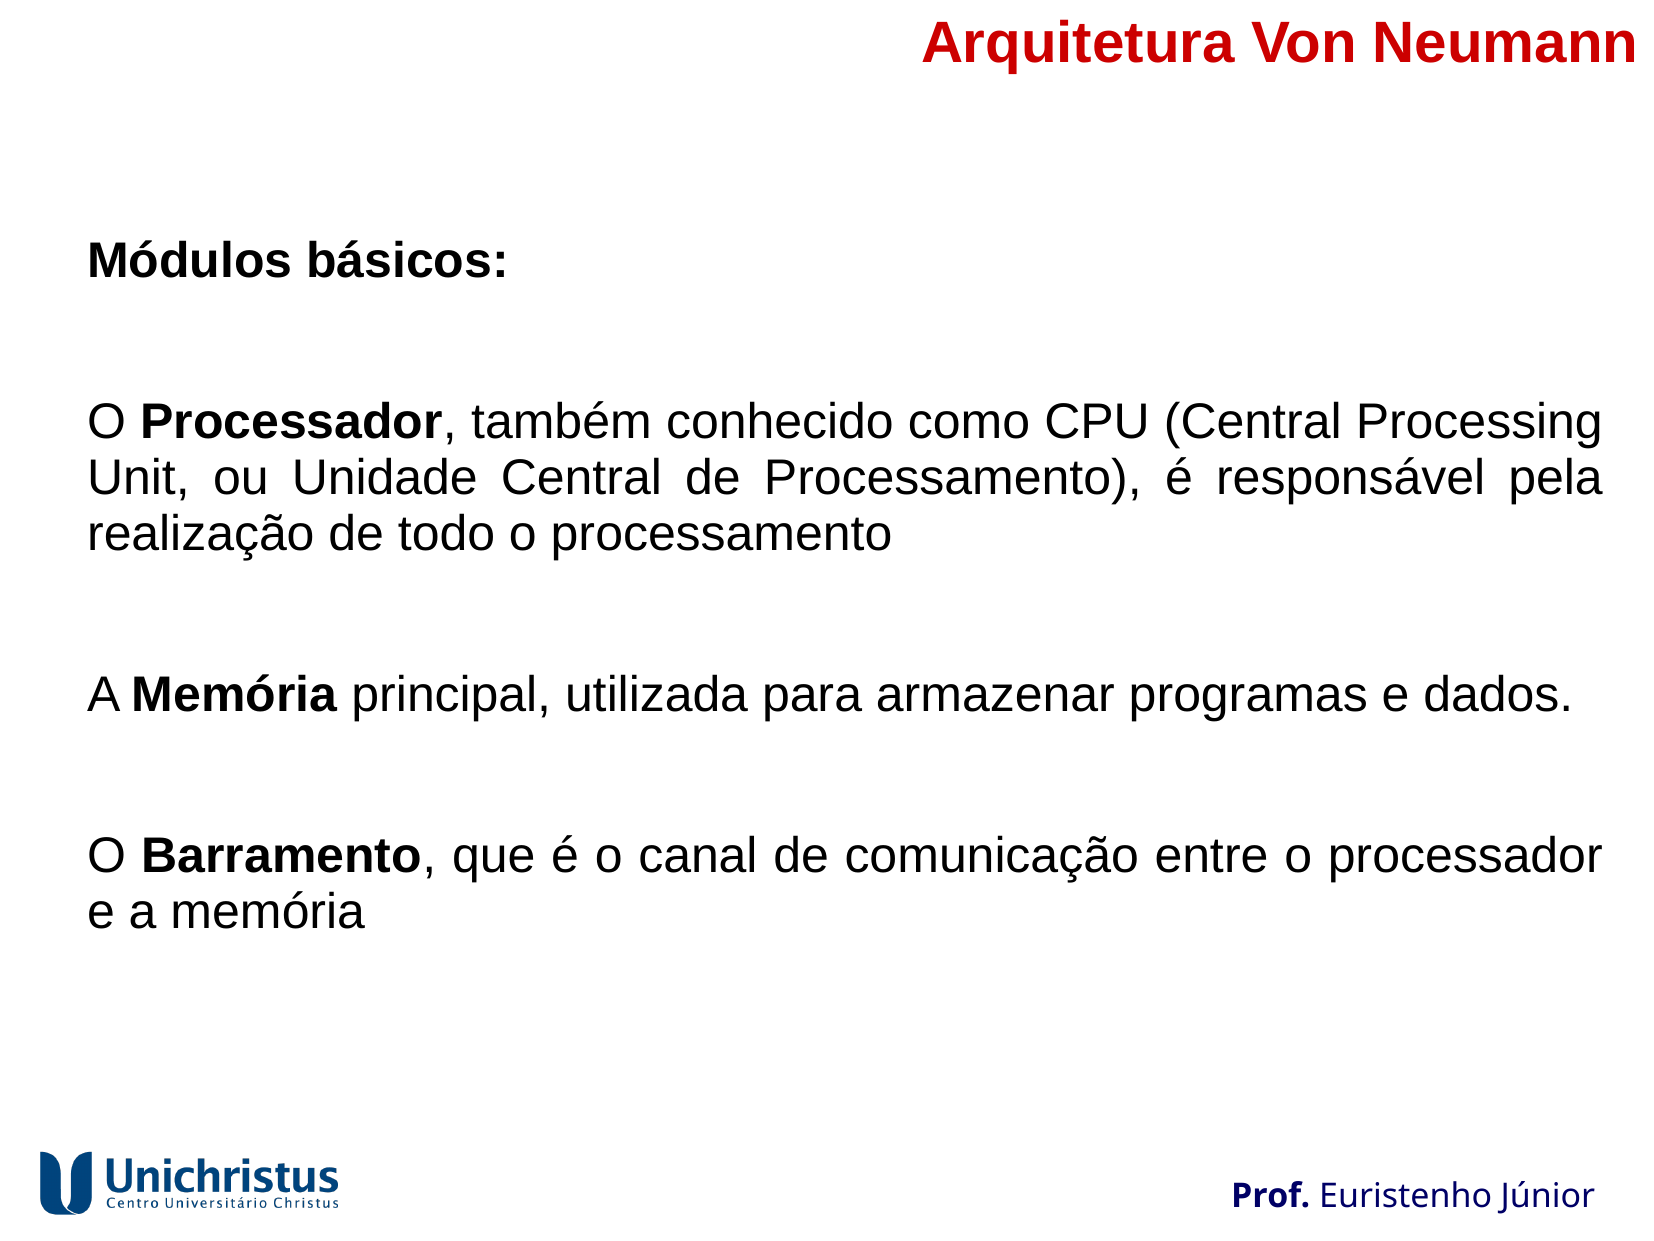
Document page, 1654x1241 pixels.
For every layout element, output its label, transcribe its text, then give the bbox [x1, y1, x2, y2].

text_box Módulos básicos: O Processador, também conhecido como CPU (Central Processing Unit, ou Unidade Central de Processamento), é responsável pela realização de todo o processamento A Memória principal, utilizada para armazenar programas e dados. O Barramento, que é o canal de comunicação entre o processador e a memória [72, 224, 1619, 947]
text_box Arquitetura Von Neumann [906, 2, 1654, 83]
text_box Prof. Euristenho Júnior [1216, 1163, 1654, 1224]
picture [35, 1148, 343, 1217]
